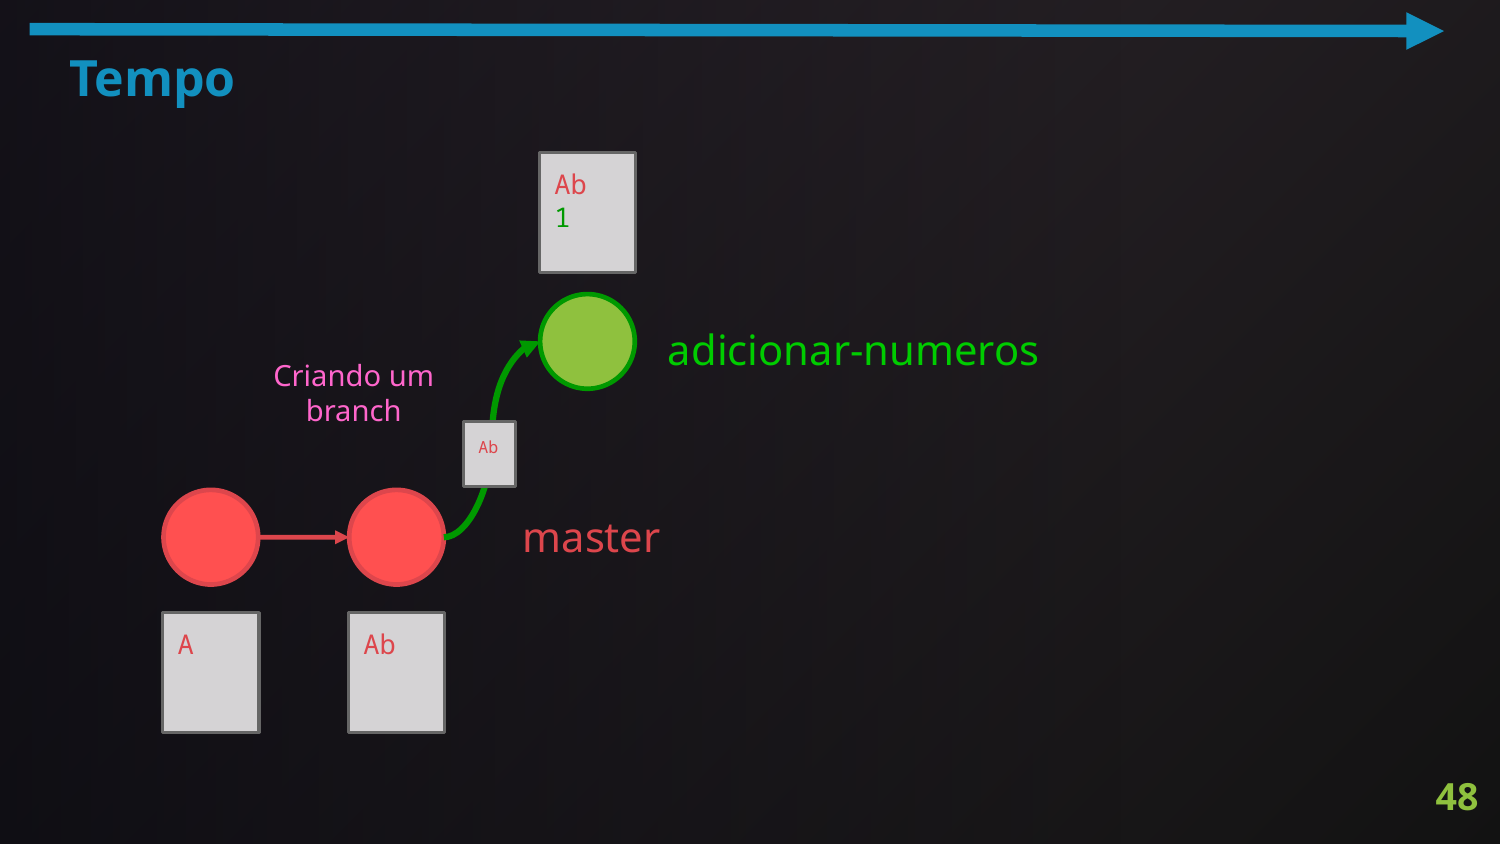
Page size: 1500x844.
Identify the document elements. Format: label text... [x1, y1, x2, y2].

text_box A [162, 612, 259, 733]
text_box Criando um branch [229, 341, 479, 409]
text_box Ab 1 [539, 152, 636, 273]
text_box adicionar-numeros [652, 309, 1087, 374]
text_box Tempo [54, 31, 623, 138]
text_box [349, 489, 444, 585]
text_box [163, 489, 259, 585]
text_box Ab [348, 612, 445, 733]
text_box master [507, 496, 795, 561]
slide_number <number> [1407, 752, 1494, 844]
text_box Ab [463, 421, 516, 487]
text_box [540, 294, 635, 389]
